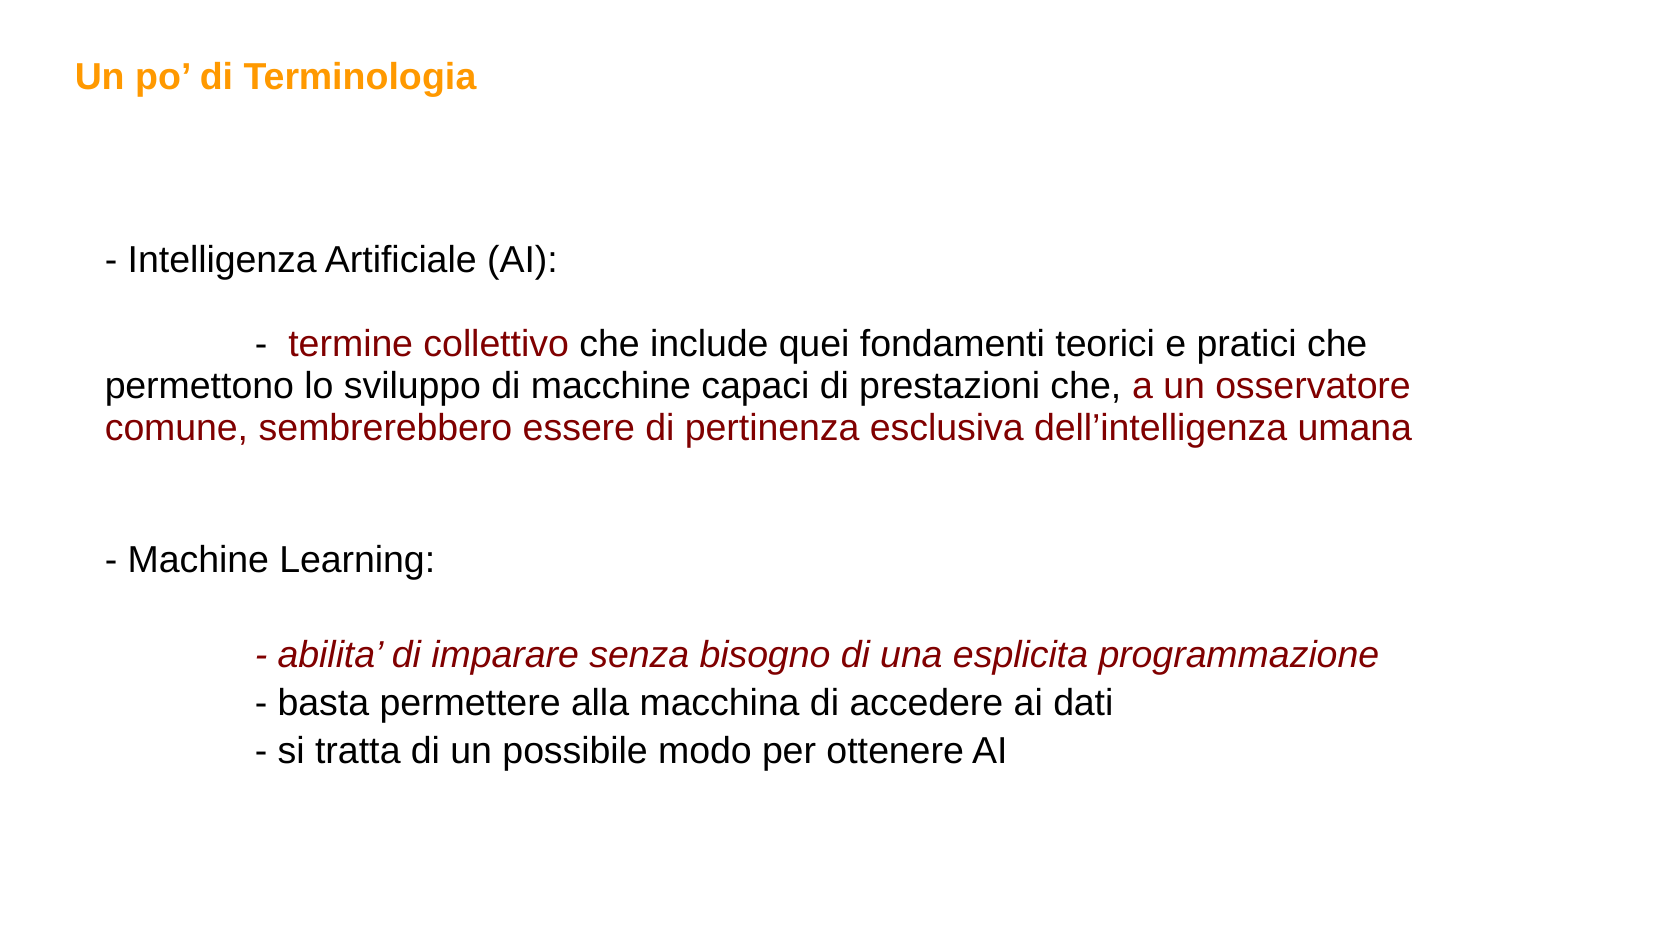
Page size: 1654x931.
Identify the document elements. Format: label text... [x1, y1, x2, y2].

text_box Un po’ di Terminologia [60, 48, 856, 106]
text_box - Intelligenza Artificiale (AI): - termine collettivo che include quei fondamenti teorici e pratici che permettono lo sviluppo di macchine capaci di prestazioni che, a un osservatore comune, sembrerebbero essere di pertinenza esclusiva dell’intelligenza umana - Machine Learning: - abilita’ di imparare senza bisogno di una esplicita programmazione - basta permettere alla macchina di accedere ai dati - si tratta di un possibile modo per ottenere AI [90, 230, 1531, 831]
